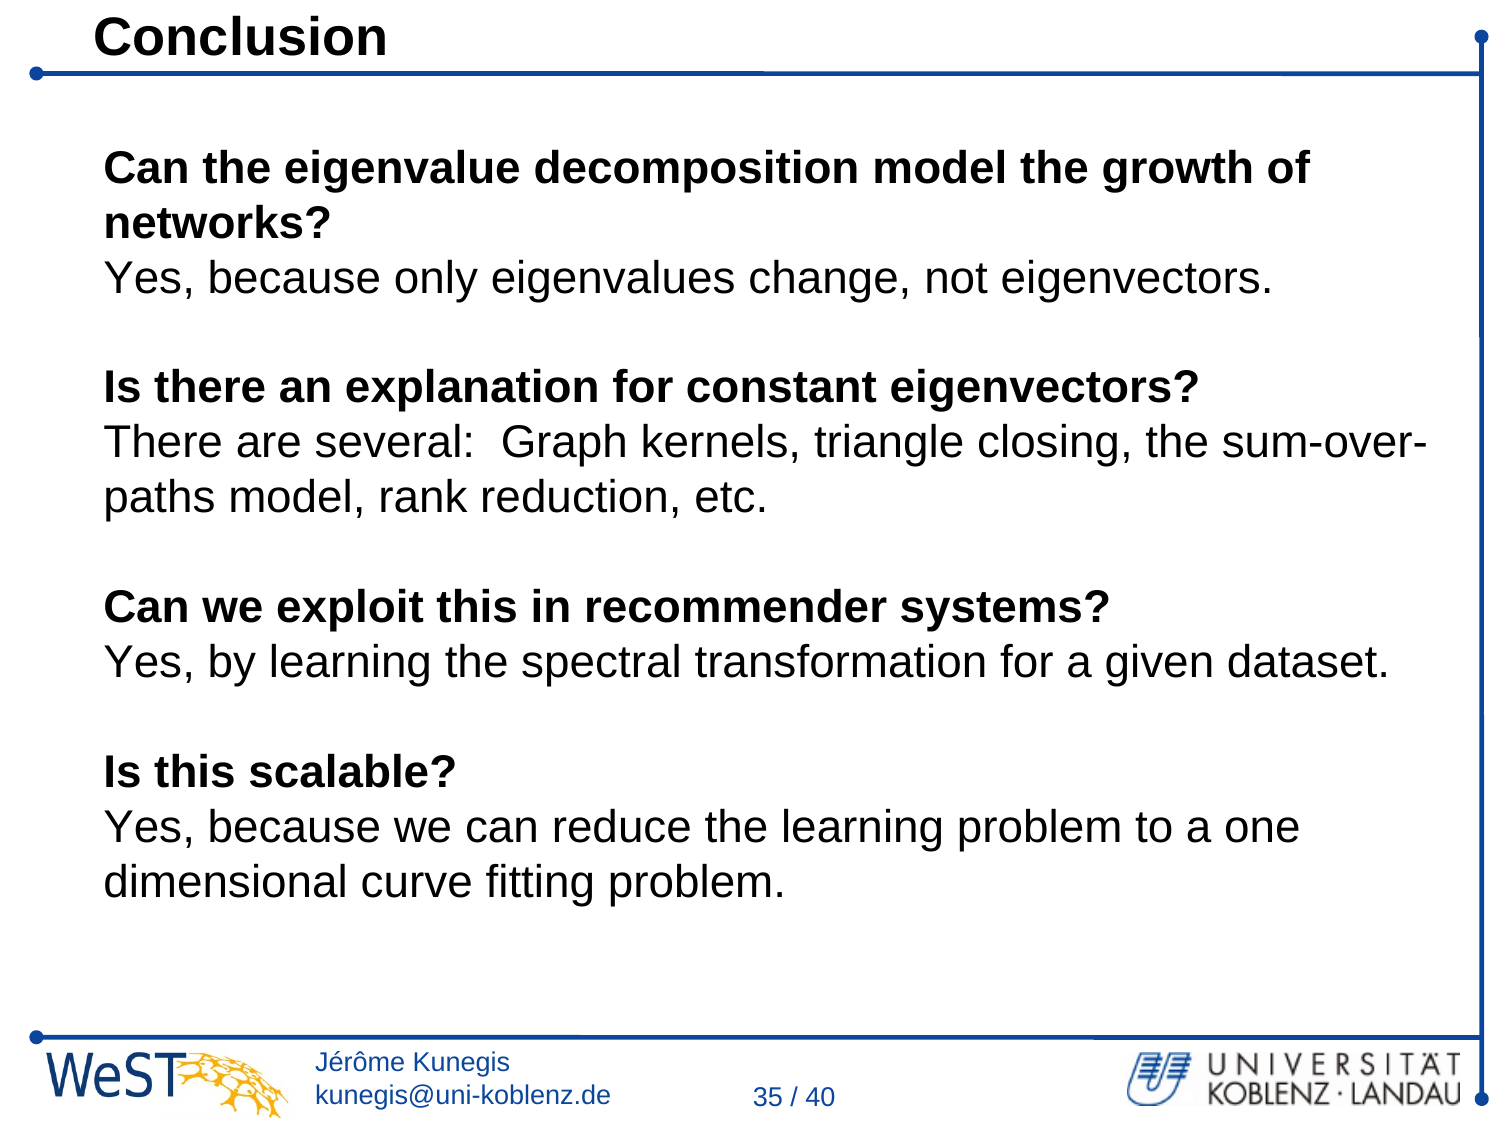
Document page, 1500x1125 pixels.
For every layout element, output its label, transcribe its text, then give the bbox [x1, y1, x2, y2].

text_box Can the eigenvalue decomposition model the growth of networks? Yes, because only eigenvalues change, not eigenvectors. Is there an explanation for constant eigenvectors? There are several: Graph kernels, triangle closing, the sum-over-paths model, rank reduction, etc. Can we exploit this in recommender systems? Yes, by learning the spectral transformation for a given dataset. Is this scalable? Yes, because we can reduce the learning problem to a one dimensional curve fitting problem. [88, 129, 1477, 970]
picture [41, 1046, 302, 1118]
text_box Conclusion [78, 0, 1477, 74]
picture [1127, 1052, 1460, 1106]
